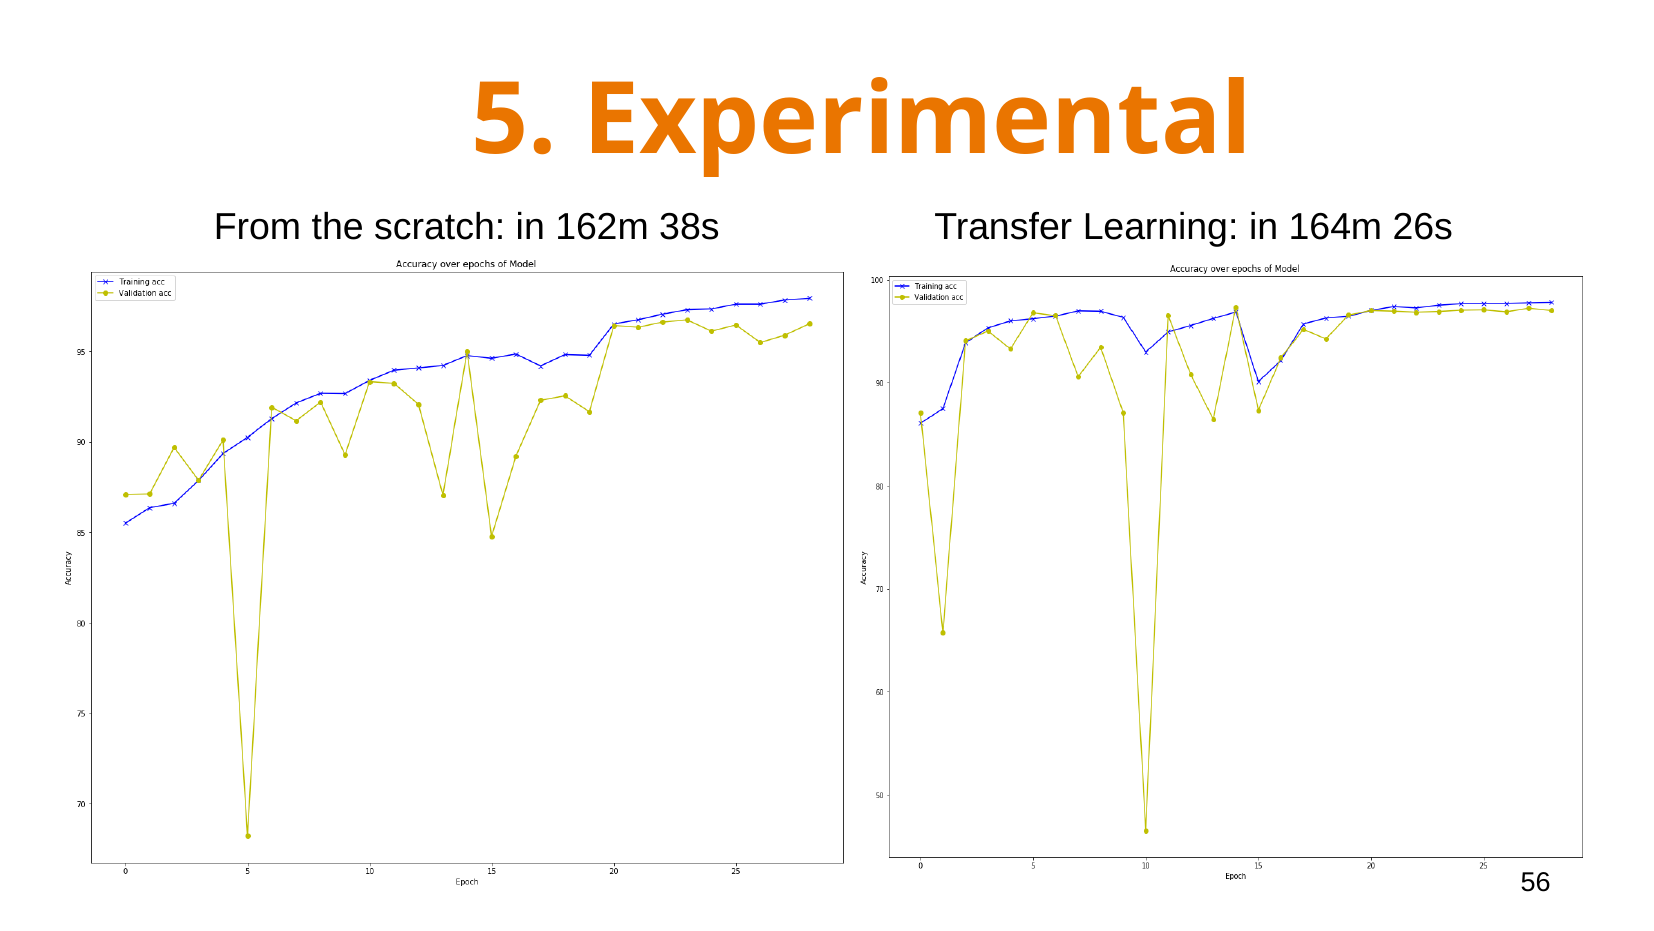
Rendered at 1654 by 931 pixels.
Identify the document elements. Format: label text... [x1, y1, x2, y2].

title 5. Experimental [82, 37, 1571, 193]
picture [60, 254, 848, 891]
text_box Transfer Learning: in 164m 26s [919, 198, 1469, 259]
picture [856, 259, 1587, 885]
text_box From the scratch: in 162m 38s [199, 198, 735, 256]
